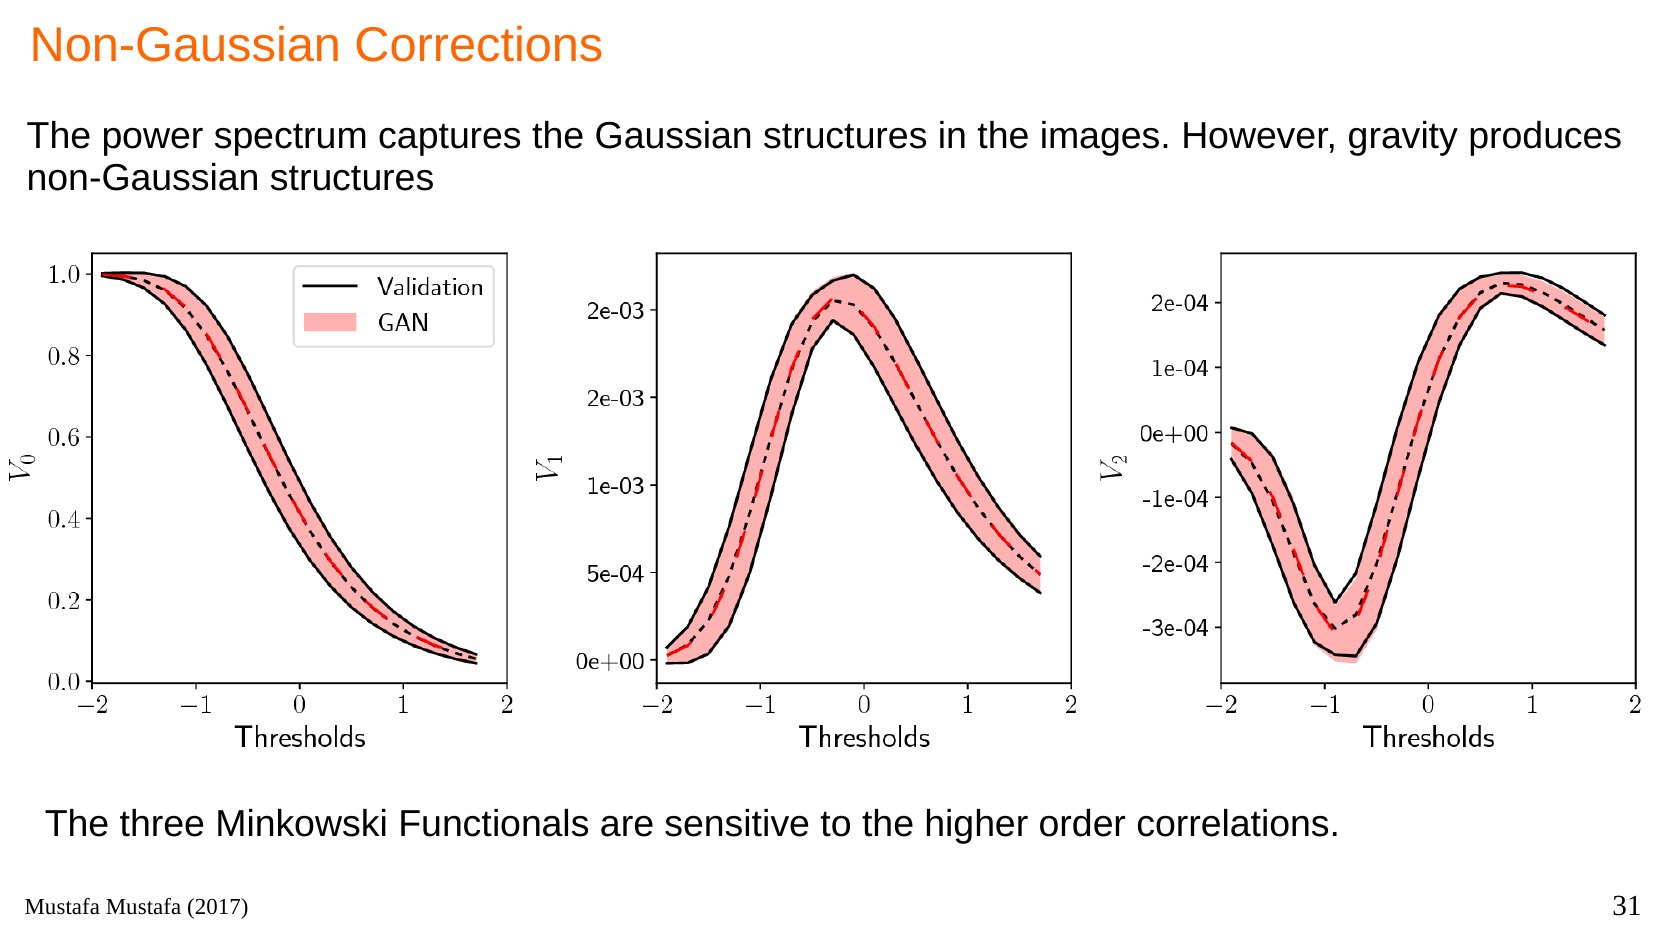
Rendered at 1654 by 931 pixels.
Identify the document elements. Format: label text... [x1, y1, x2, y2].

picture [0, 234, 1654, 766]
title Non-Gaussian Corrections [29, 15, 1621, 74]
text_box The three Minkowski Functionals are sensitive to the higher order correlations. [30, 795, 1356, 852]
text_box The power spectrum captures the Gaussian structures in the images. However, gravity produces non-Gaussian structures [11, 106, 1647, 250]
